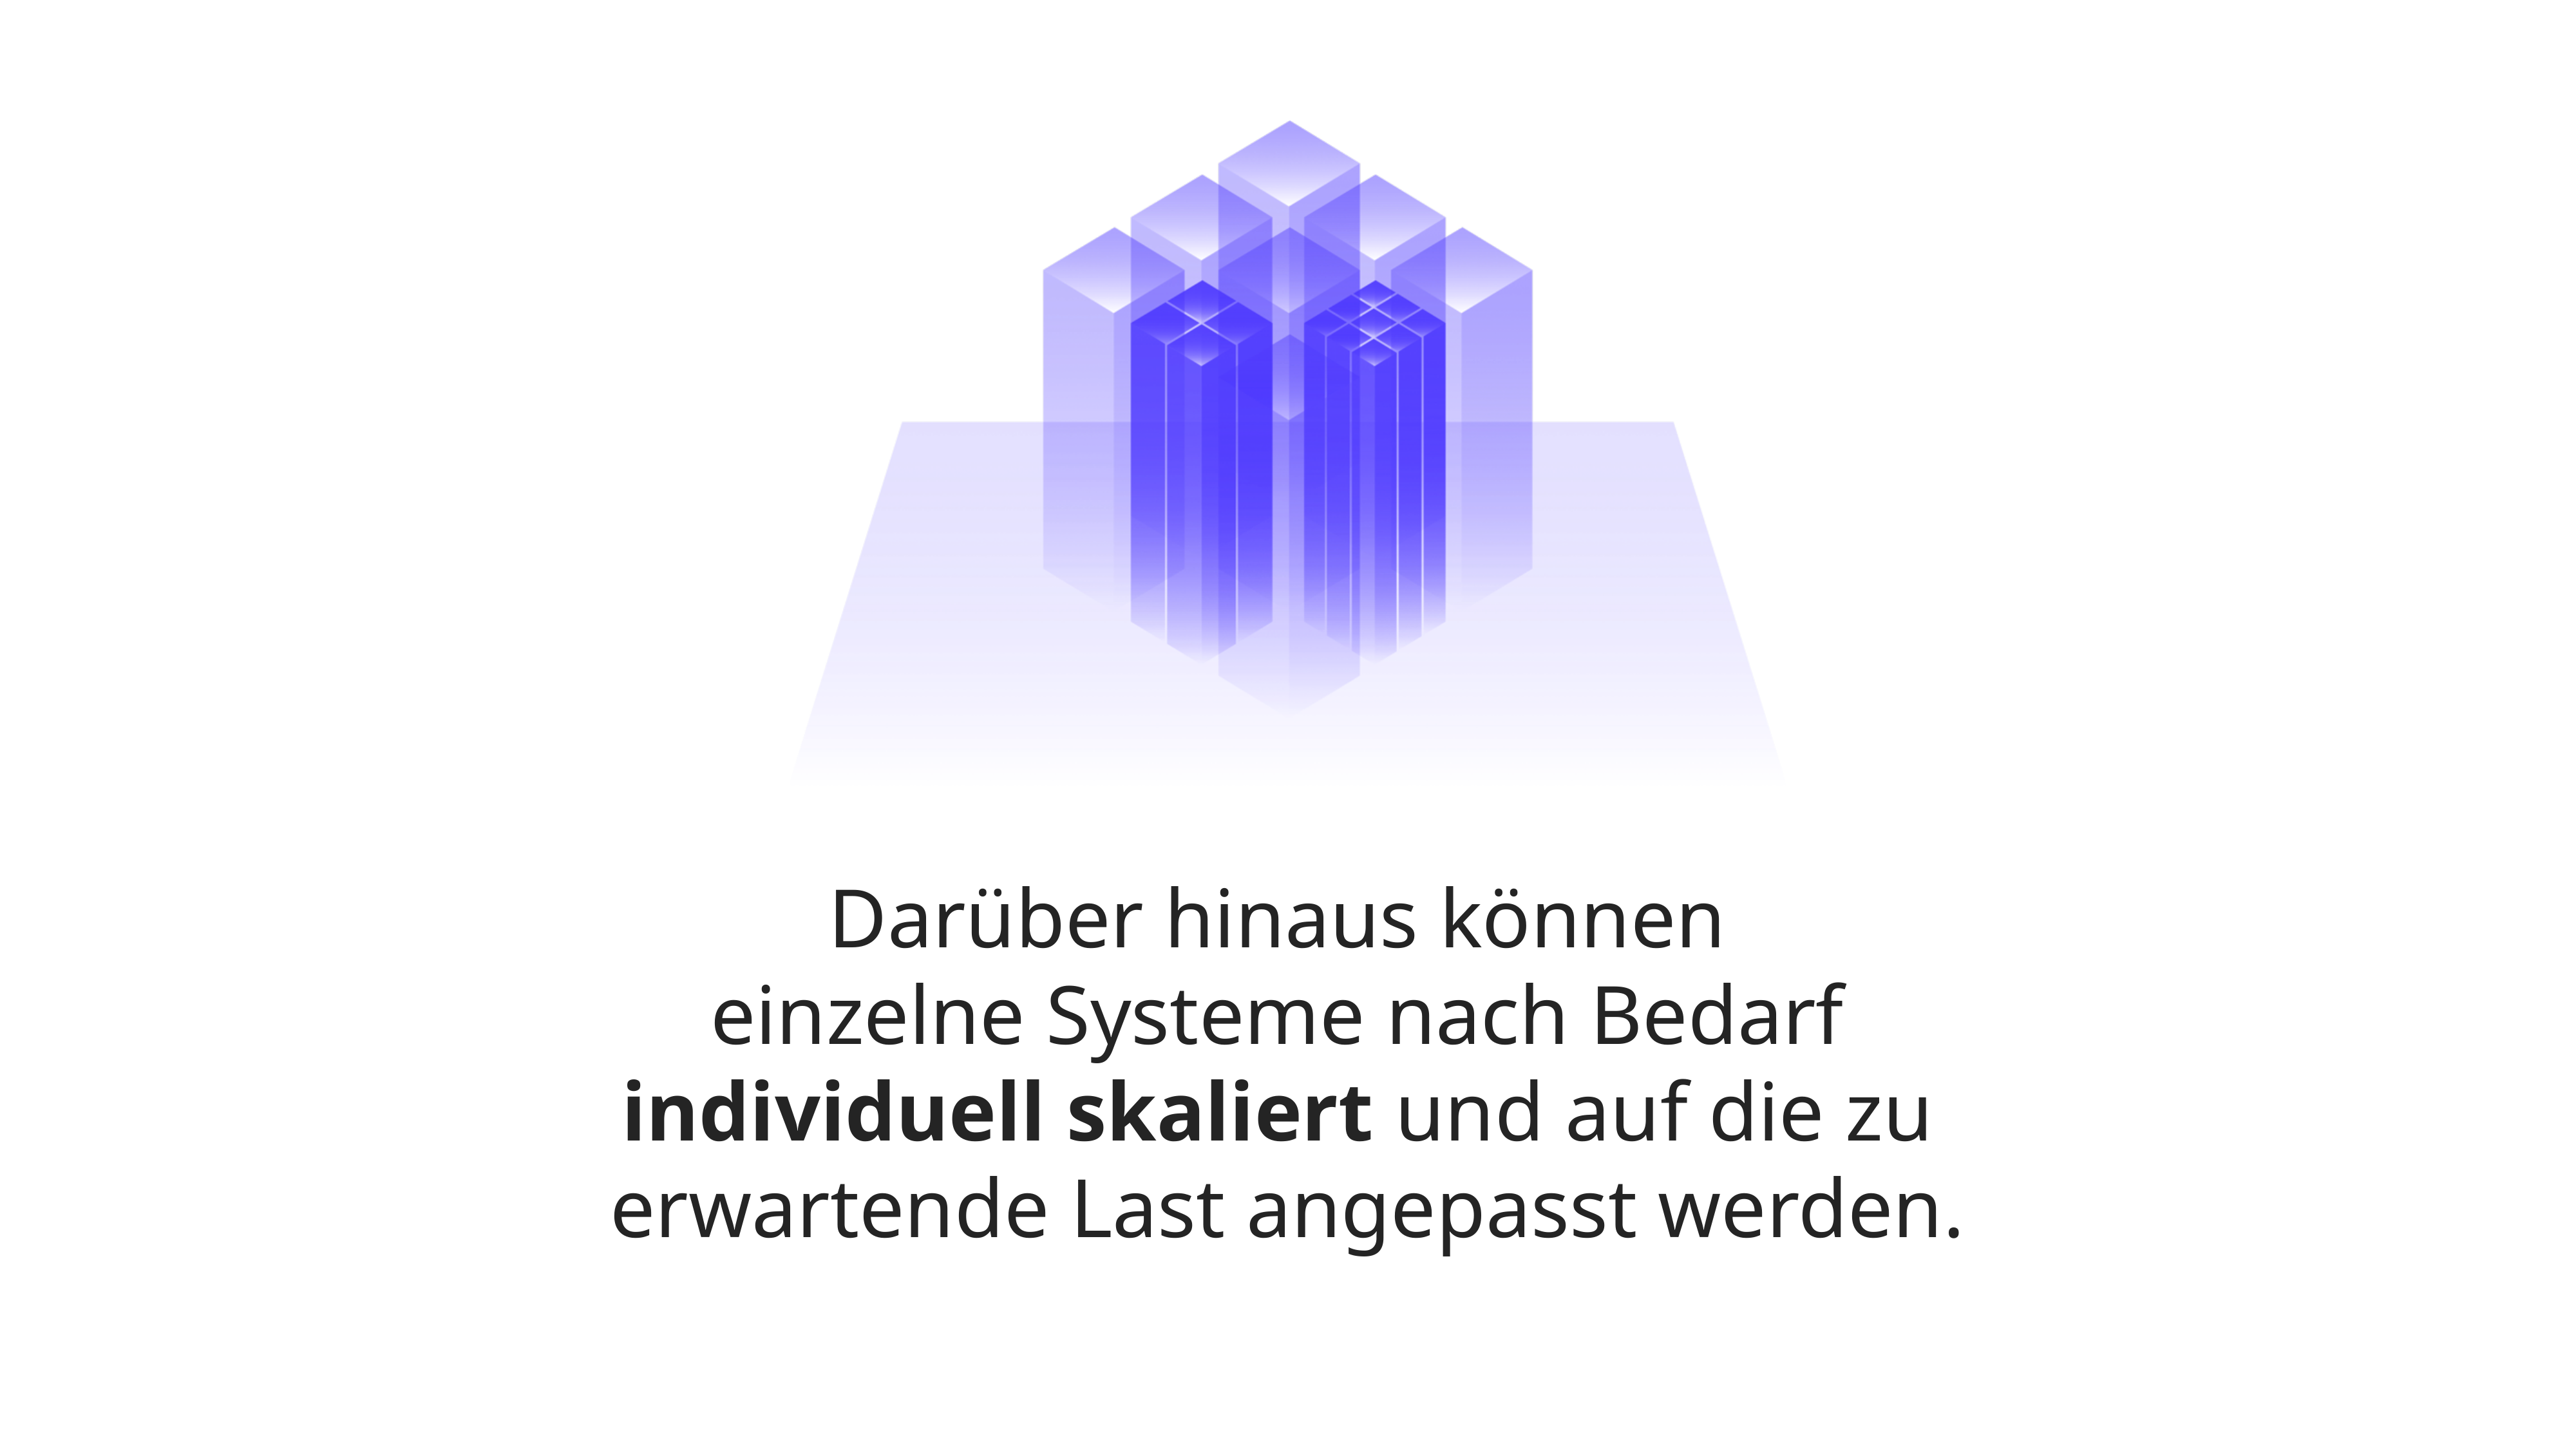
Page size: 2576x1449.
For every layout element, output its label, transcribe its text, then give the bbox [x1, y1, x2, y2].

list Darüber hinaus können einzelne Systeme nach Bedarf individuell skaliert und auf die zu erwartende Last angepasst werden. [301, 775, 2275, 1345]
picture [787, 120, 1789, 790]
